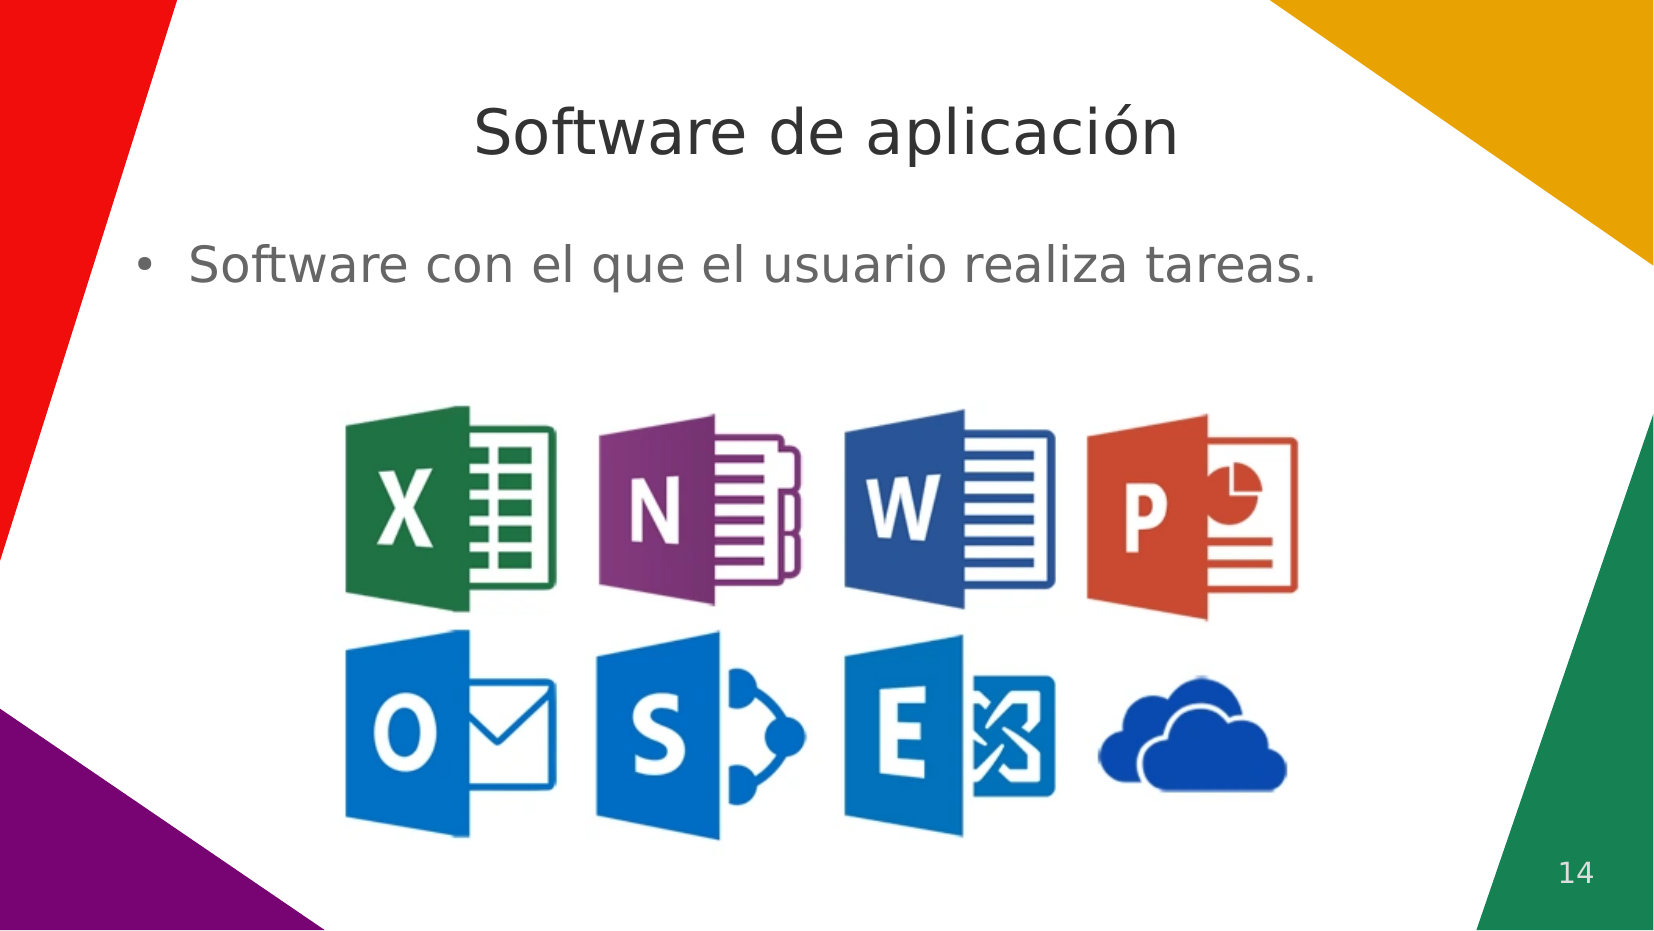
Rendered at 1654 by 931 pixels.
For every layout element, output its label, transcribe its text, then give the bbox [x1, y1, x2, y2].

list Software con el que el usuario realiza tareas. [118, 236, 1536, 827]
picture [324, 389, 1325, 857]
title Software de aplicación [118, 59, 1536, 207]
